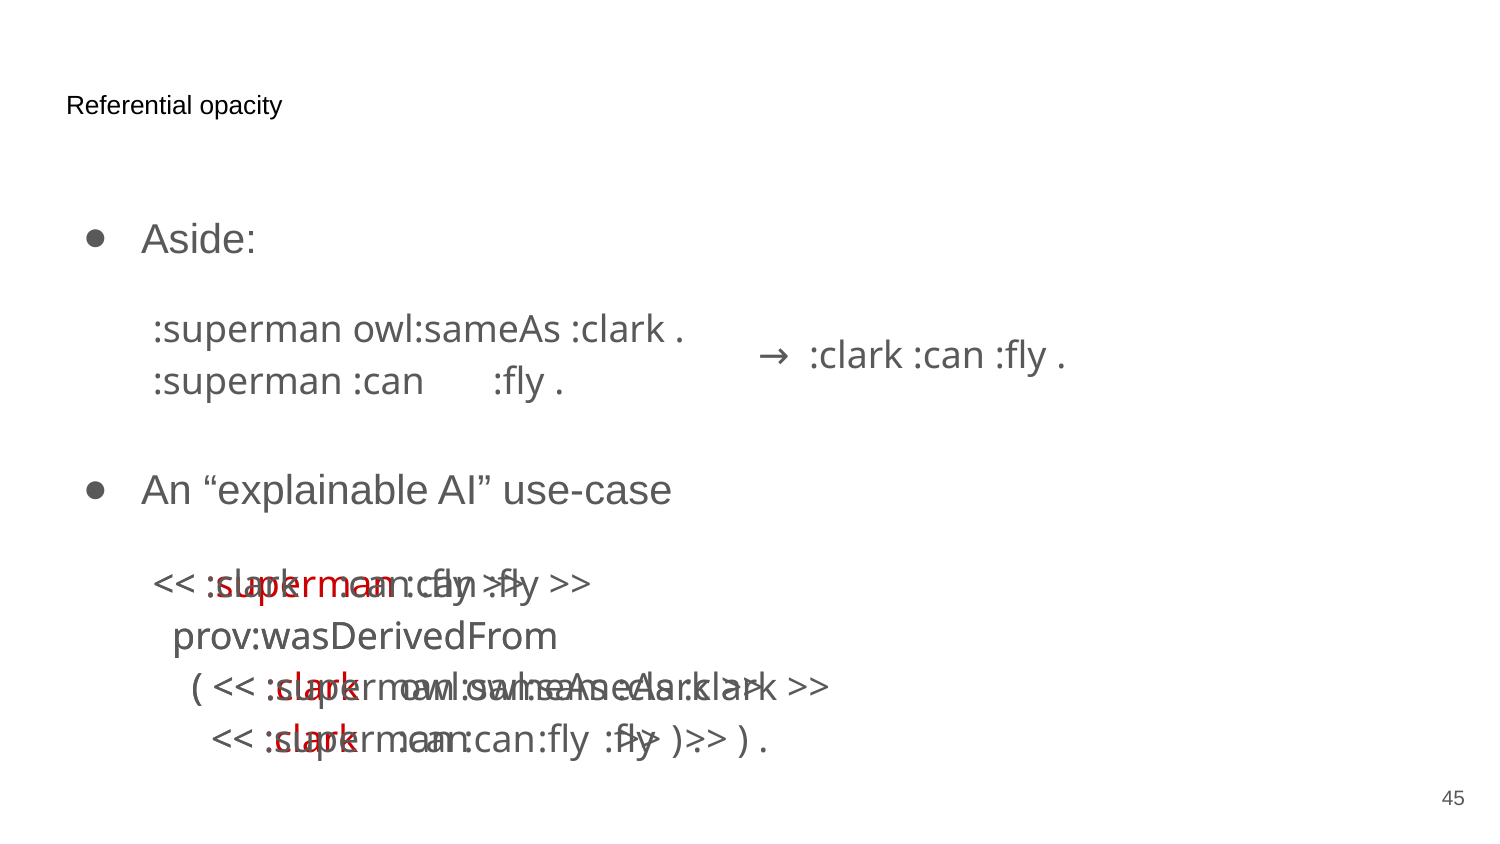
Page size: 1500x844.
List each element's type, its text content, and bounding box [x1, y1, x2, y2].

slide_number <number> [1389, 764, 1480, 830]
list An “explainable AI” use-case [51, 440, 692, 551]
title Referential opacity [51, 72, 1449, 167]
list Aside: [51, 189, 692, 283]
list → :clark :can :fly . [743, 278, 1397, 422]
list :superman owl:sameAs :clark . :superman :can :fly . [137, 278, 737, 422]
list << :clark :can :fly >> prov:wasDerivedFrom ( << :superman owl:sameAs :clark >> << :superman :can :fly >> ) . [137, 507, 1410, 806]
